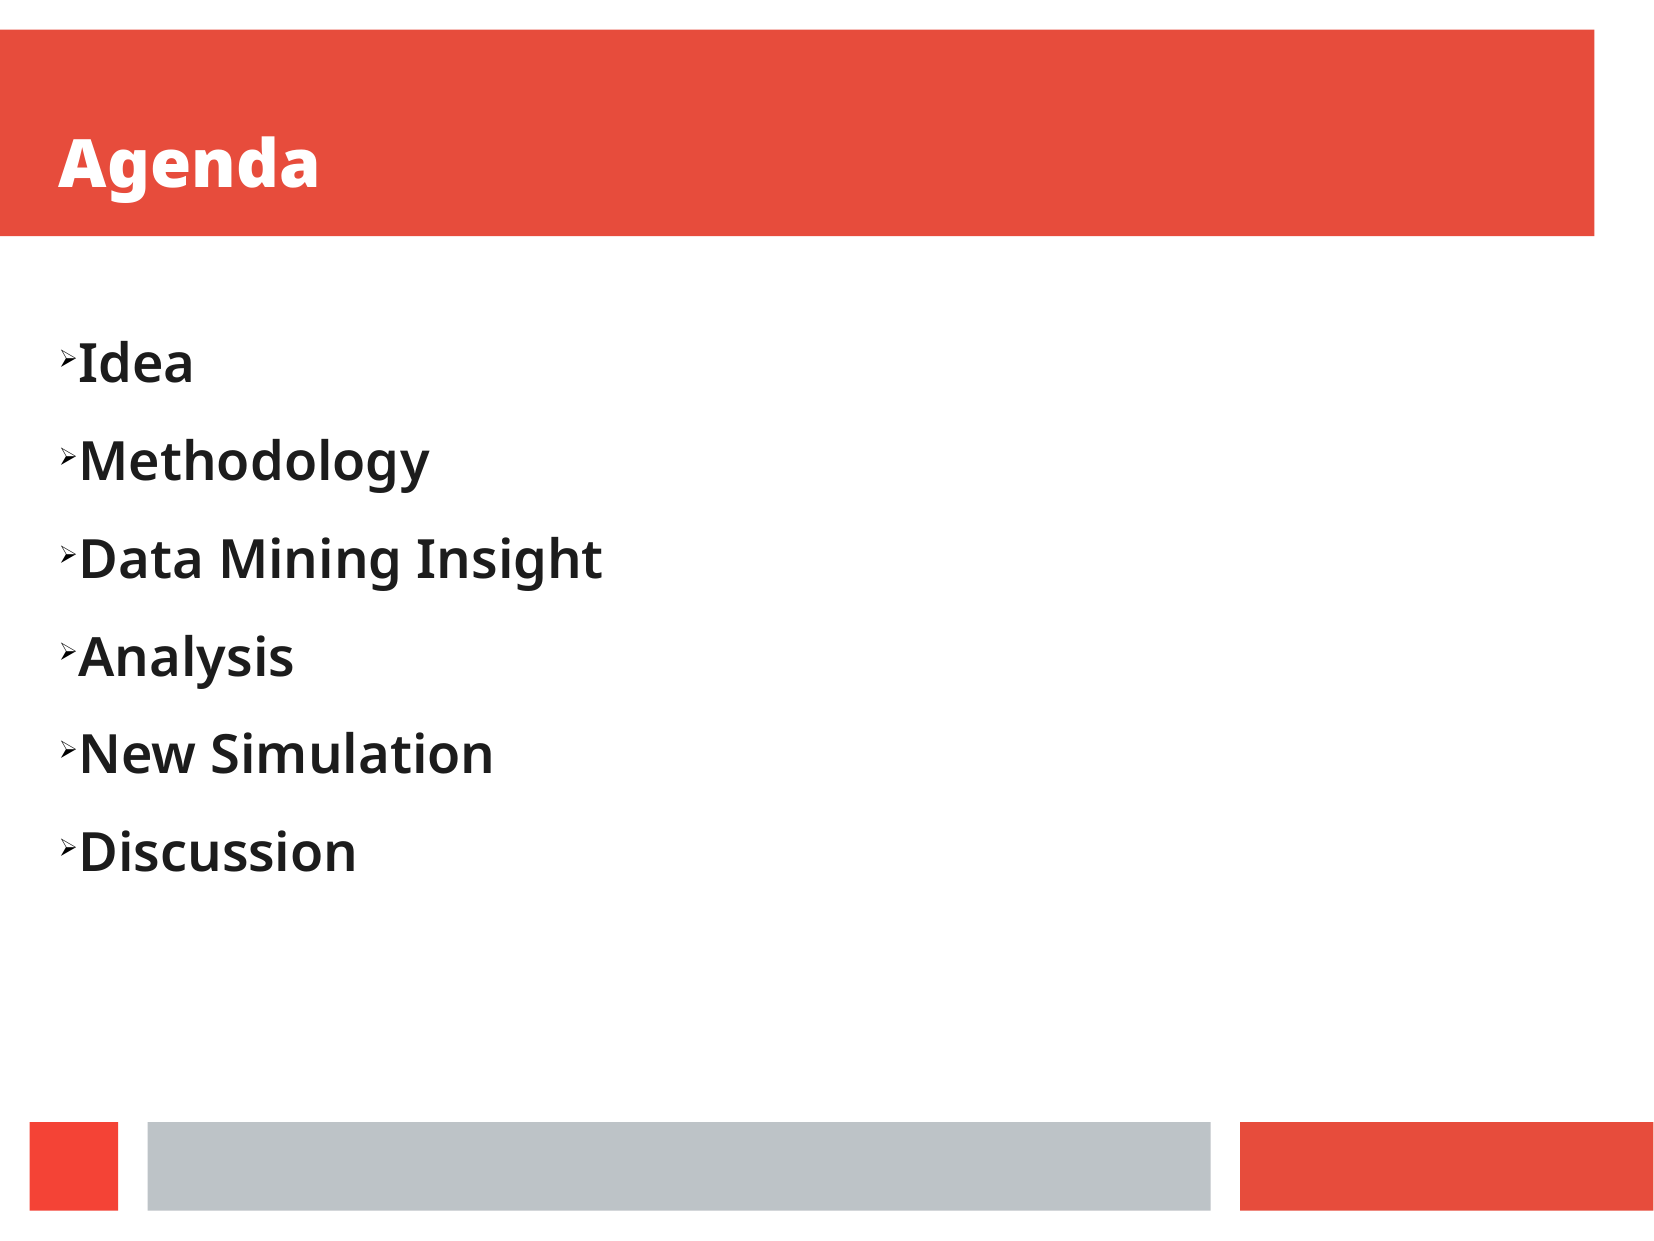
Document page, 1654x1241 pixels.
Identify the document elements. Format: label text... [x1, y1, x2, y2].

list Idea Methodology Data Mining Insight Analysis New Simulation Discussion [59, 324, 1565, 1093]
title Agenda [59, 59, 1595, 207]
